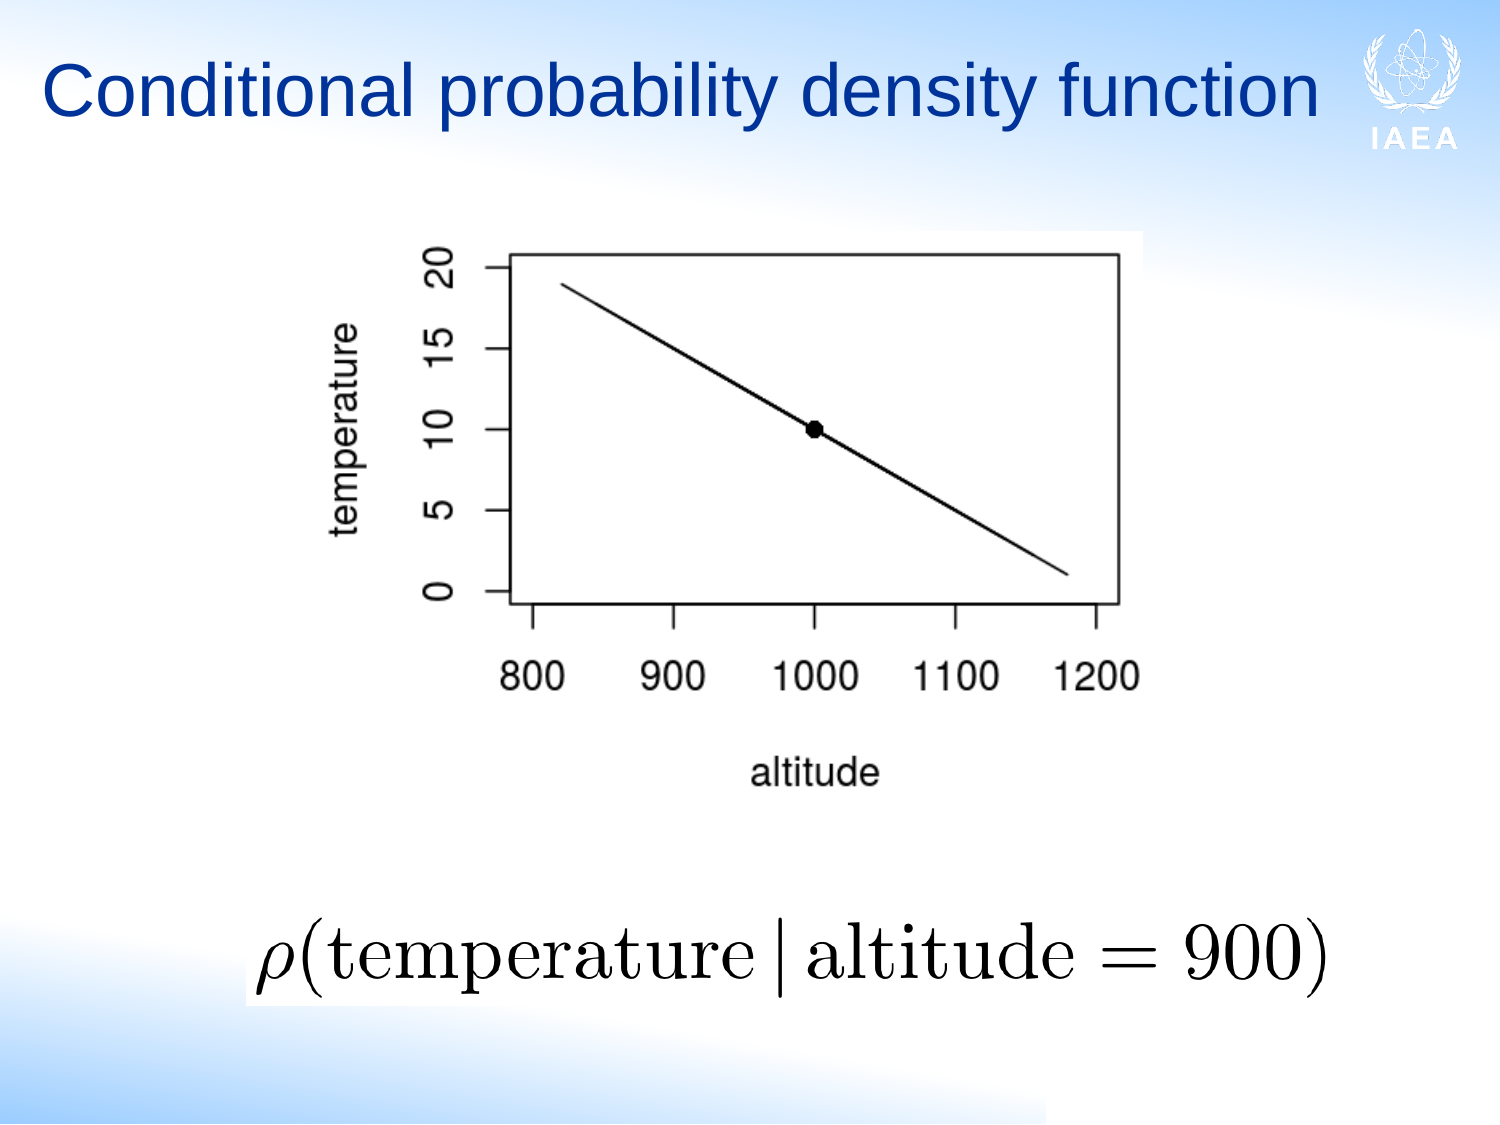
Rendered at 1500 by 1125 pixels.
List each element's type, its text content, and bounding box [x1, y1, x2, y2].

picture [246, 911, 1333, 1006]
picture [1387, 29, 1461, 149]
picture [295, 231, 1143, 797]
title Conditional probability density function [41, 5, 1387, 174]
